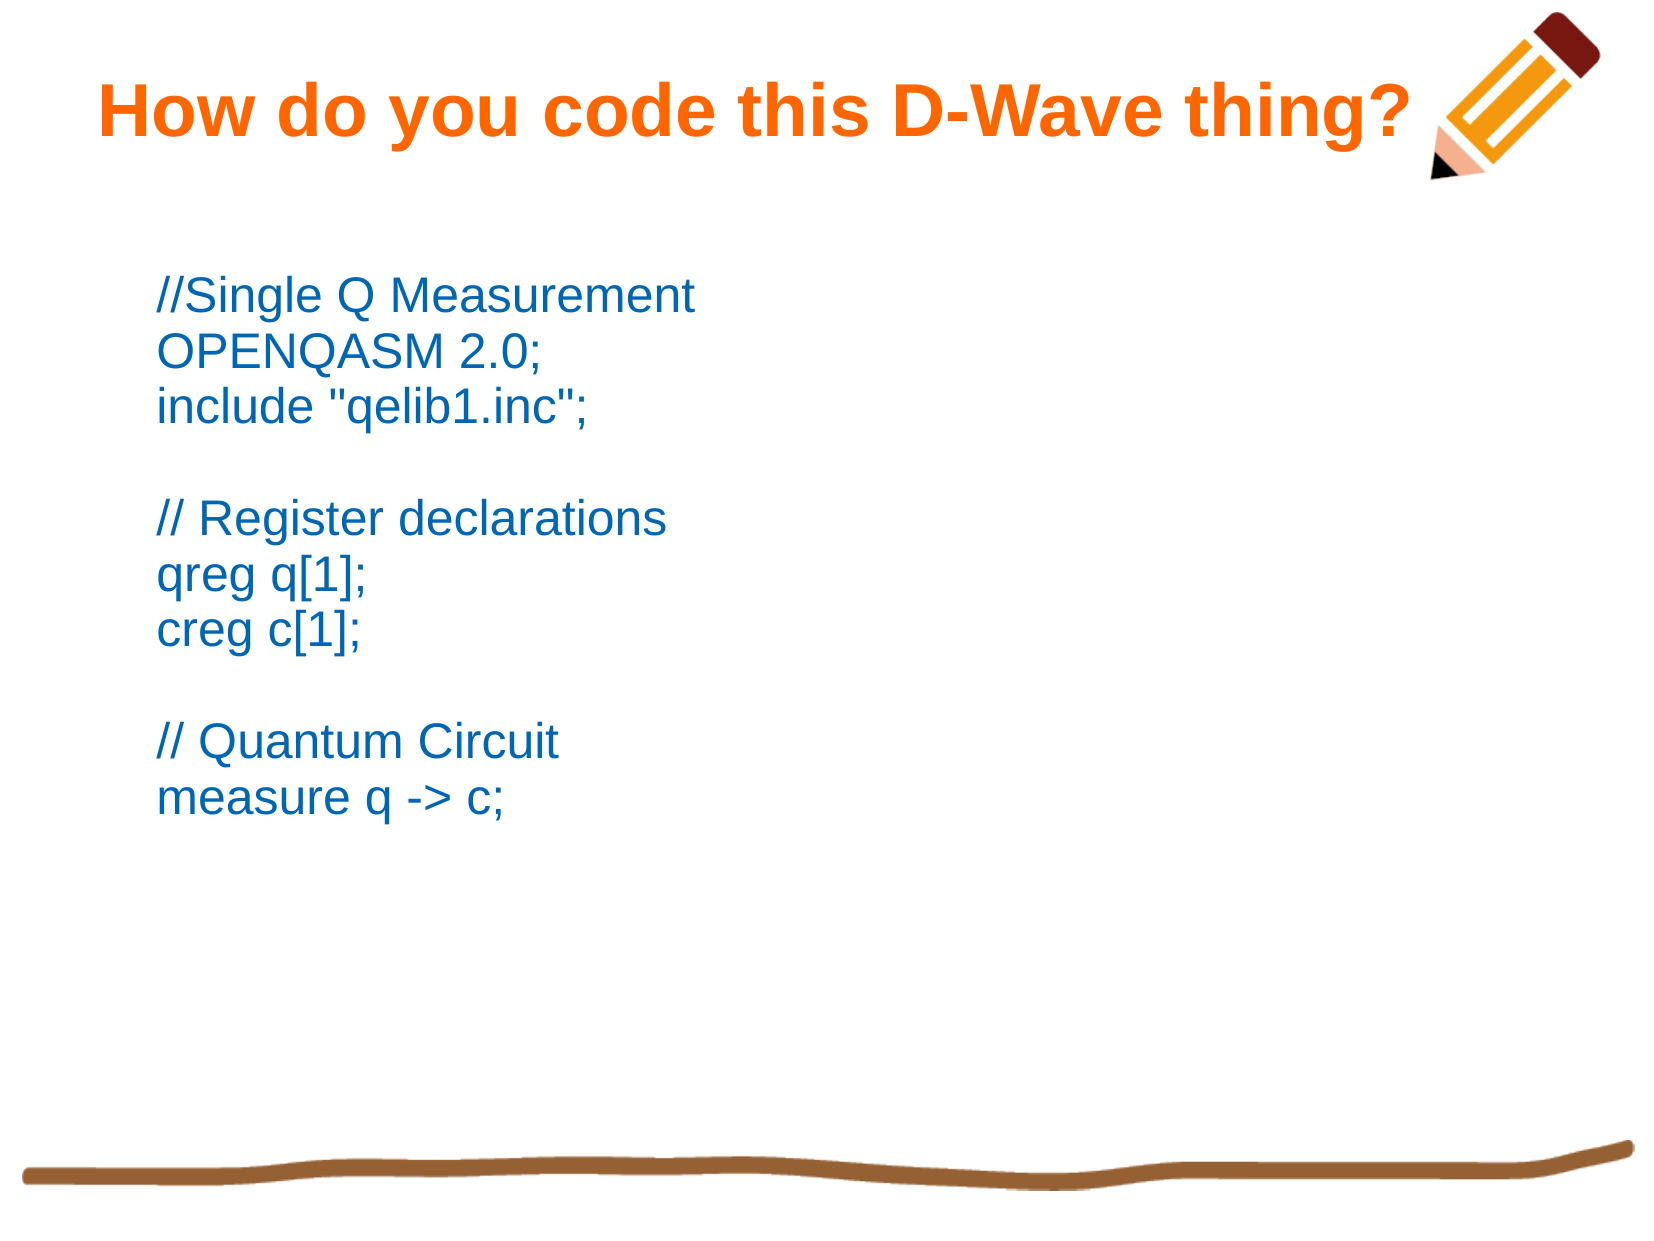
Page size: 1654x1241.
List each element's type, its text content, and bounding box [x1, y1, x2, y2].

title How do you code this D-Wave thing? [82, 49, 1430, 172]
picture [1430, 12, 1601, 181]
text_box //Single Q Measurement OPENQASM 2.0; include "qelib1.inc"; // Register declarations qreg q[1]; creg c[1]; // Quantum Circuit measure q -> c; [141, 259, 1607, 833]
picture [22, 1140, 1635, 1191]
